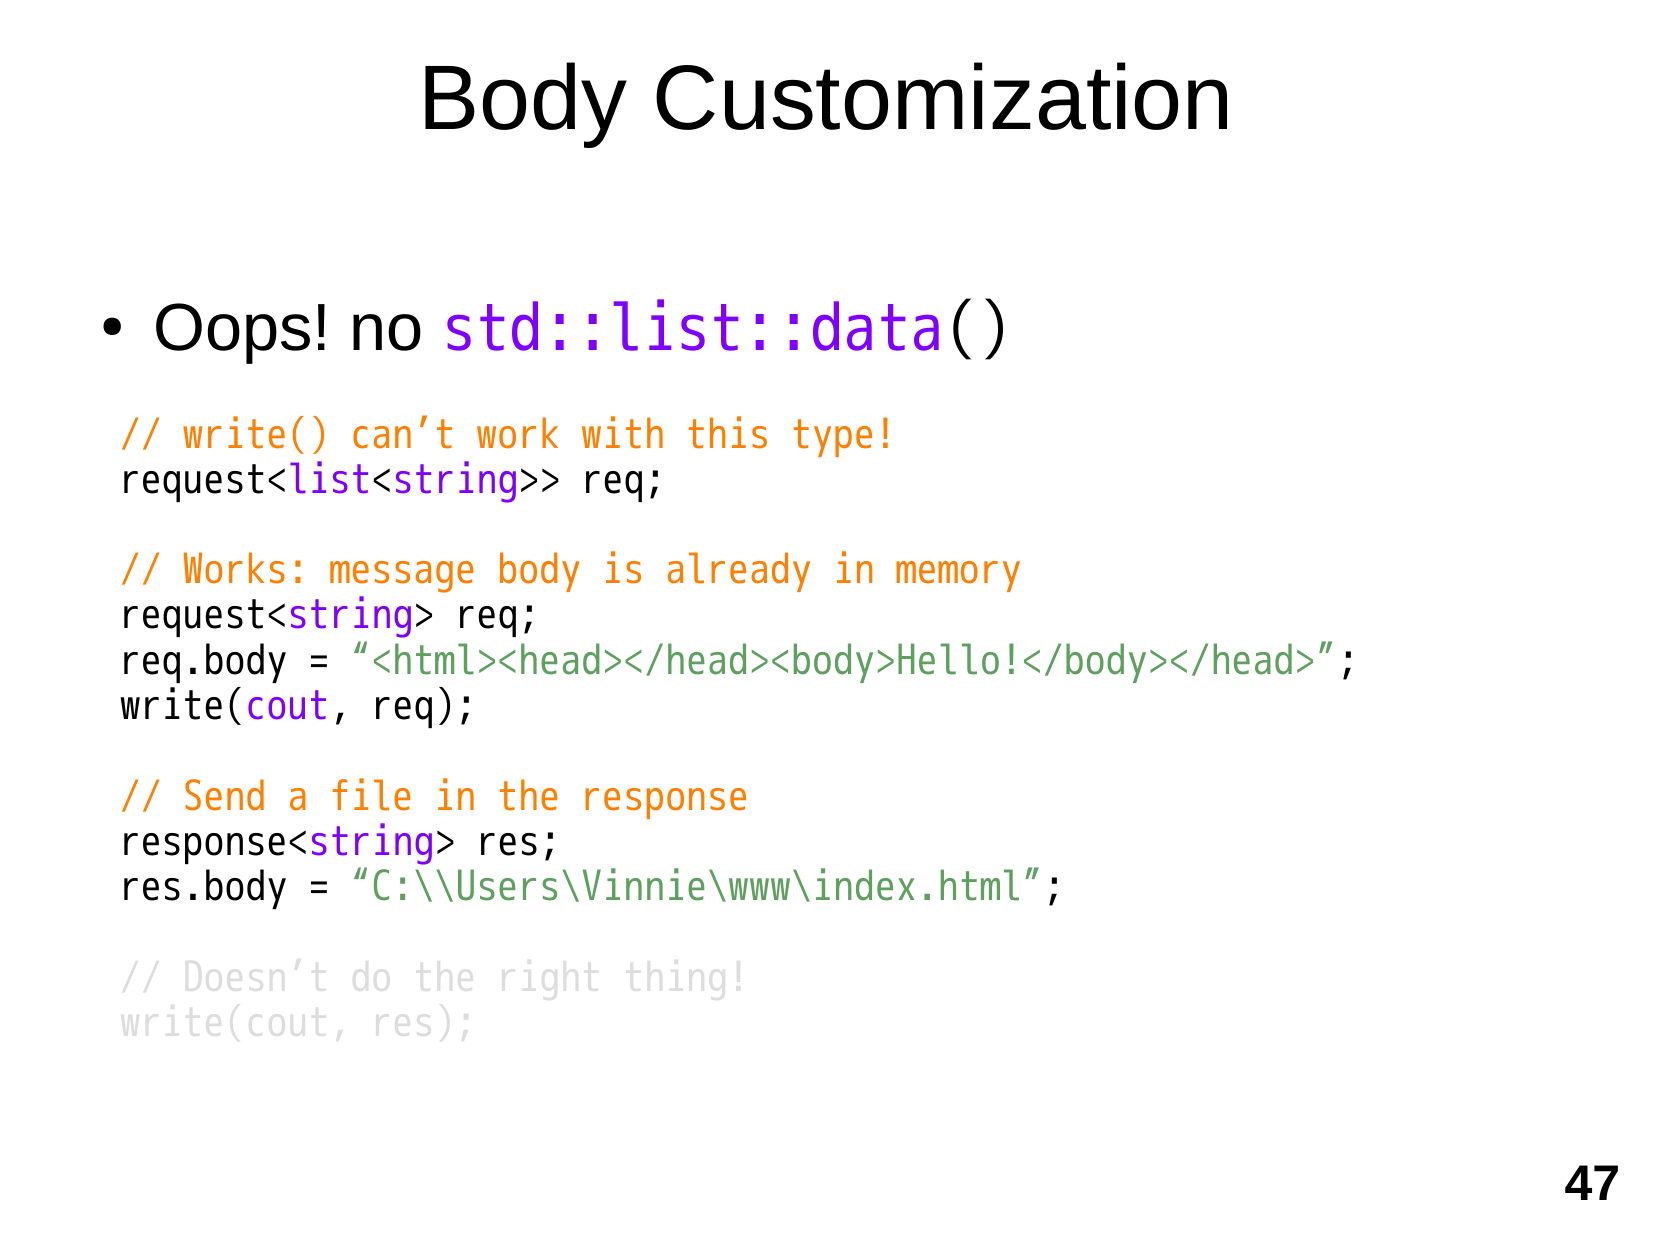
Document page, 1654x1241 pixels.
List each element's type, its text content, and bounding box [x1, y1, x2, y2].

list Oops! no std::list::data() [82, 290, 1571, 391]
text_box // write() can’t work with this type! request<list<string>> req; // Works: message body is already in memory request<string> req; req.body = “<html><head></head><body>Hello!</body></head>”; write(cout, req); // Send a file in the response response<string> res; res.body = “C:\\Users\Vinnie\www\index.html”; // Doesn’t do the right thing! write(cout, res); [104, 405, 1575, 1107]
title Body Customization [82, 15, 1571, 181]
